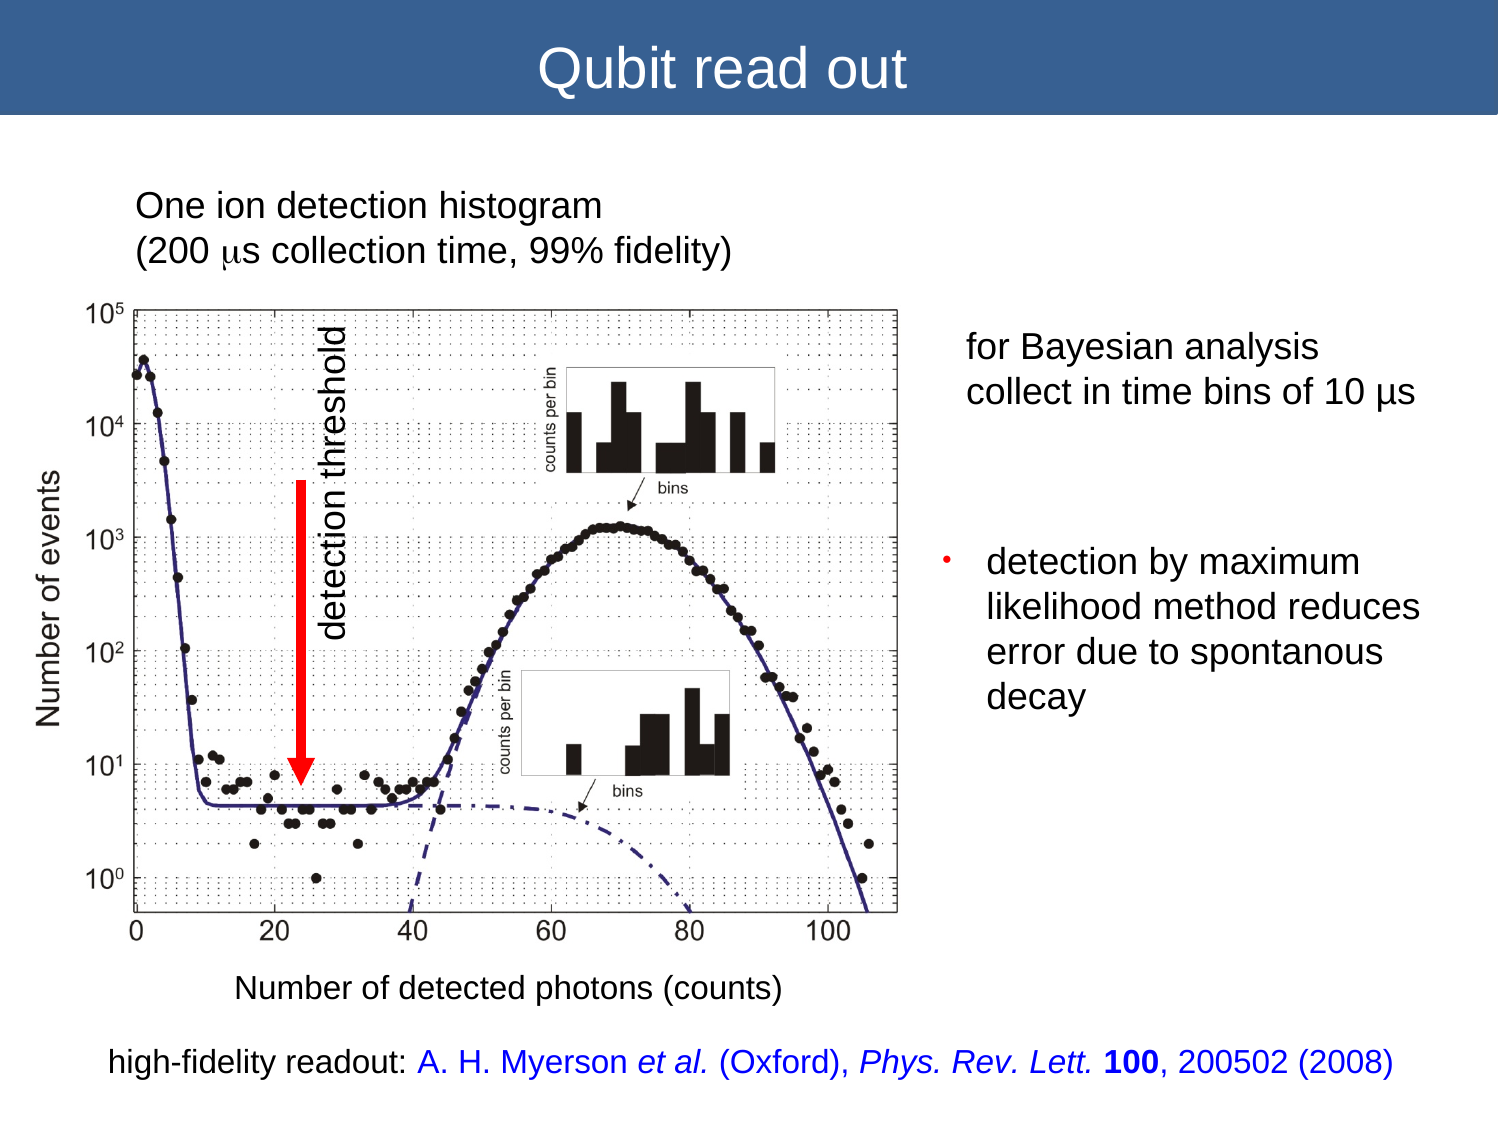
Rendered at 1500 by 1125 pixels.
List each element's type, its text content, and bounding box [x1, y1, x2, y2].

picture [5, 255, 990, 993]
text_box for Bayesian analysis collect in time bins of 10 µs [951, 314, 1432, 420]
text_box high-fidelity readout: A. H. Myerson et al. (Oxford), Phys. Rev. Lett. 100, 200502 (2008) [93, 1032, 1409, 1088]
text_box detection threshold [299, 310, 360, 657]
text_box Qubit read out [168, 22, 1294, 108]
text_box detection by maximum likelihood method reduces error due to spontanous decay [927, 529, 1471, 770]
text_box Number of detected photons (counts) [219, 959, 799, 1015]
text_box One ion detection histogram (200 ms collection time, 99% fidelity) [120, 173, 748, 279]
